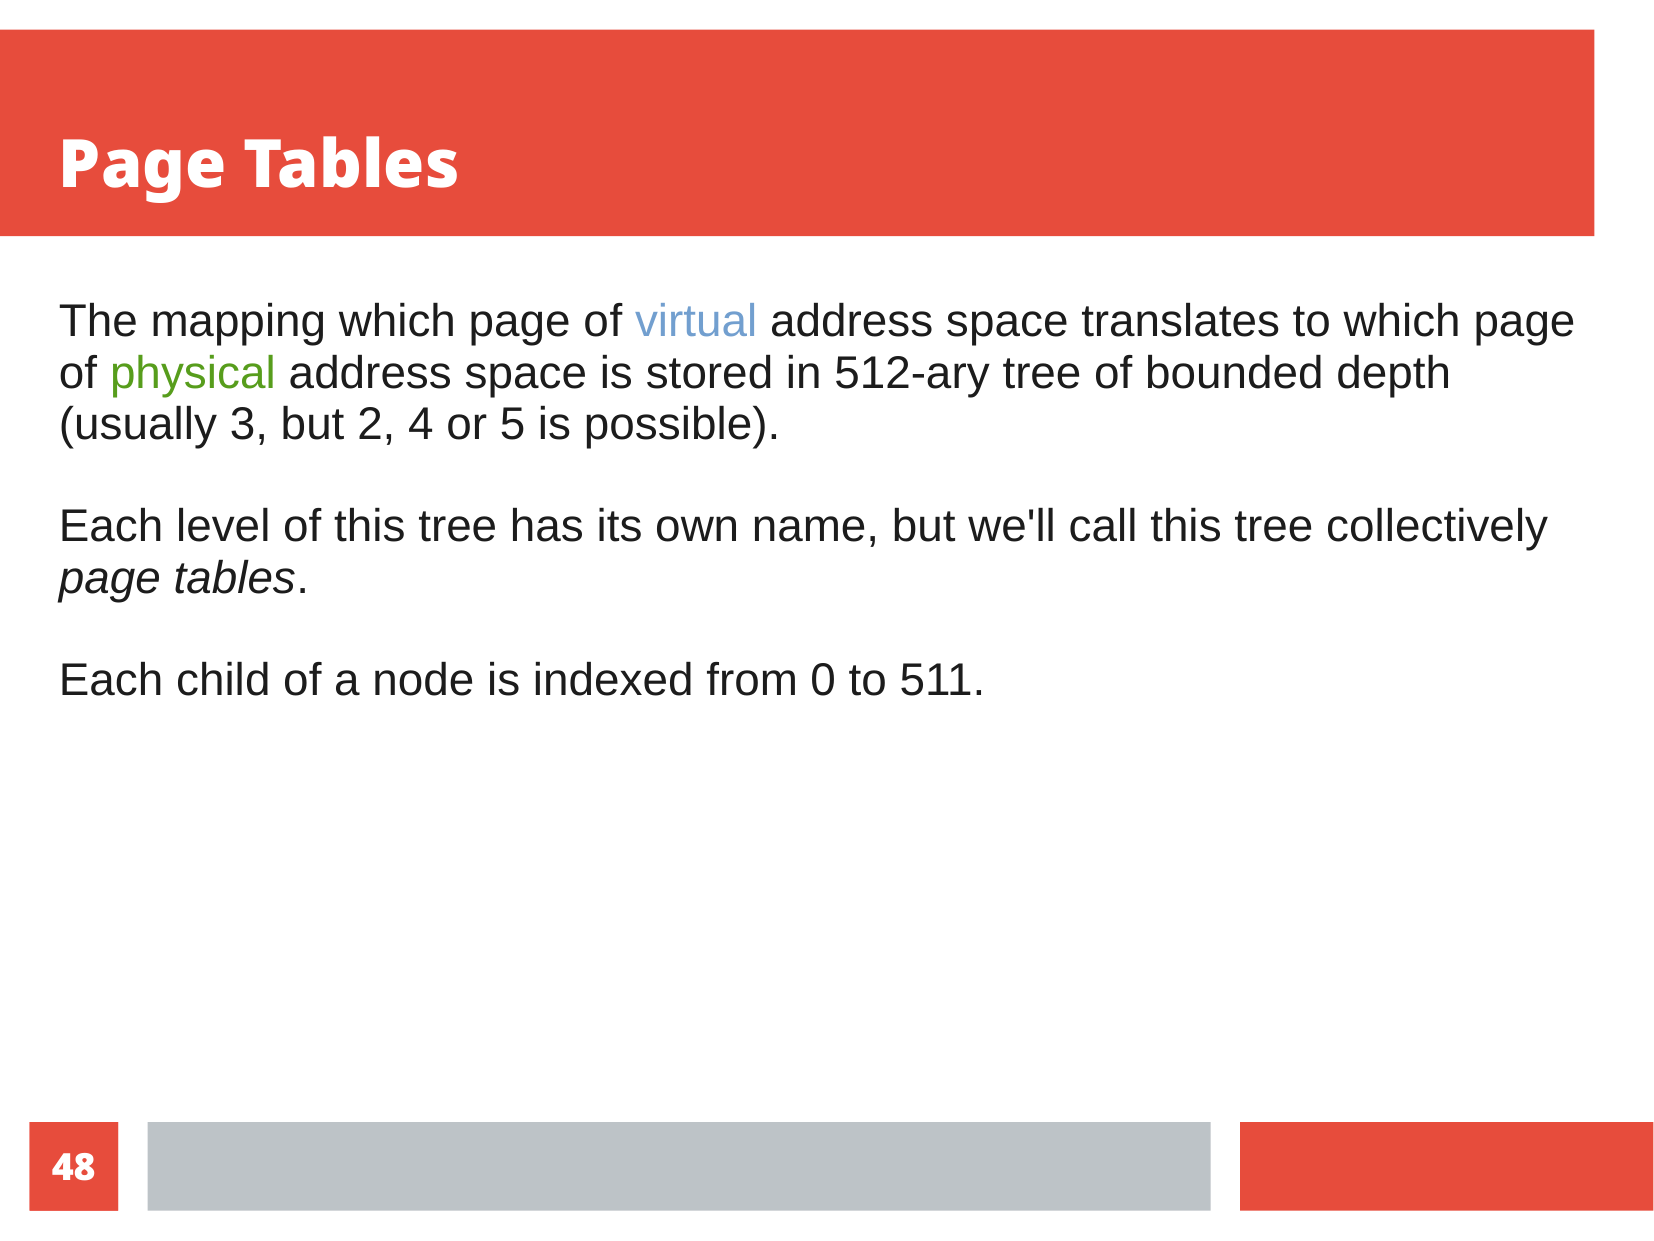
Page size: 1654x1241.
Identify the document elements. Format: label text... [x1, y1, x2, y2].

text_box The mapping which page of virtual address space translates to which page of physical address space is stored in 512-ary tree of bounded depth (usually 3, but 2, 4 or 5 is possible). Each level of this tree has its own name, but we'll call this tree collectively page tables. Each child of a node is indexed from 0 to 511. [59, 295, 1619, 602]
title Page Tables [59, 59, 1595, 207]
